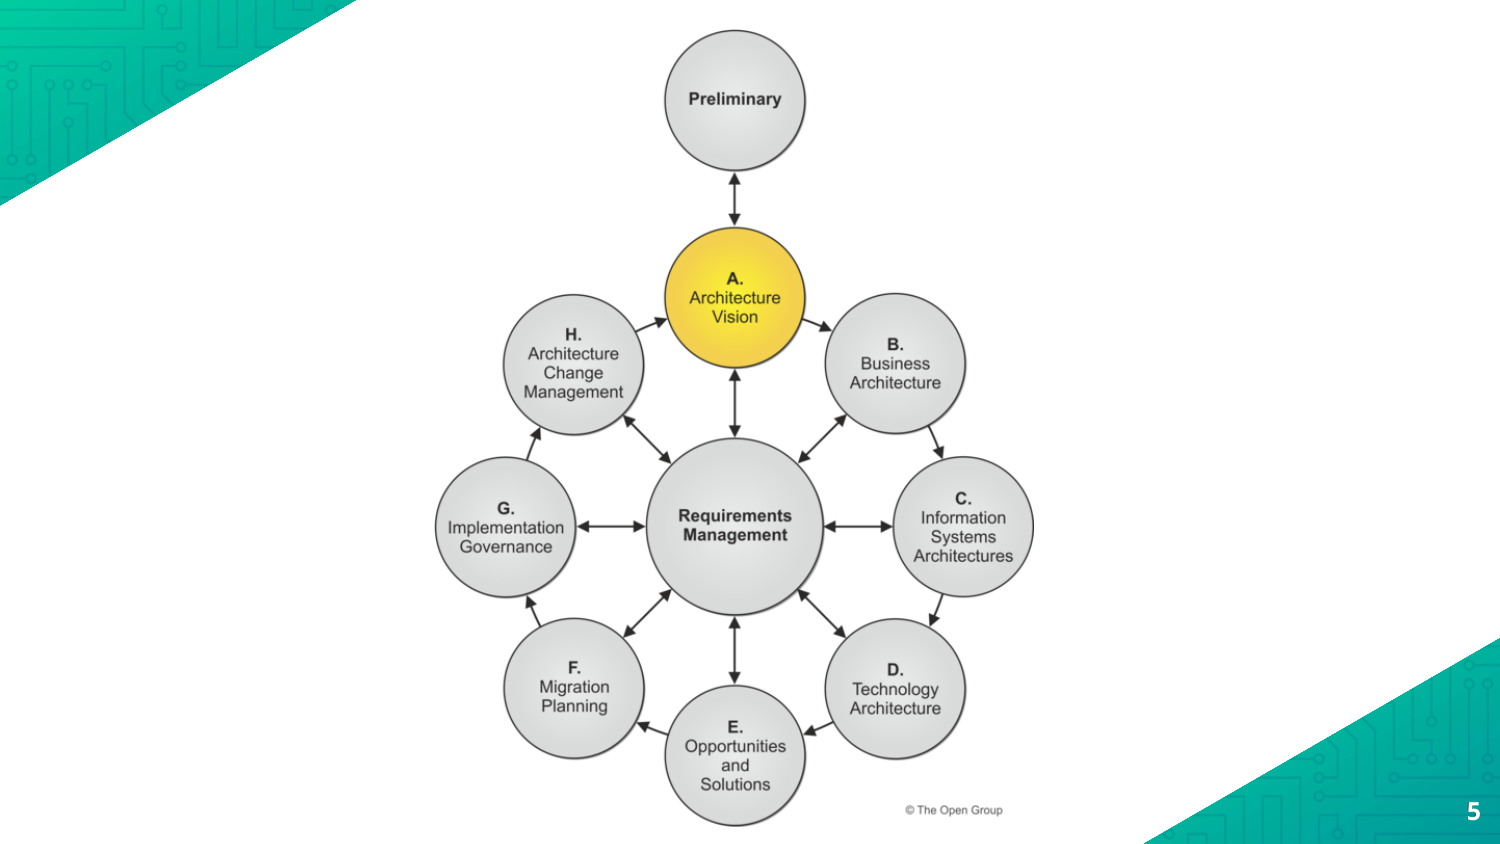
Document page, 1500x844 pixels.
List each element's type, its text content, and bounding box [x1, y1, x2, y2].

picture [434, 29, 1034, 827]
slide_number <numéro> [1391, 779, 1482, 844]
